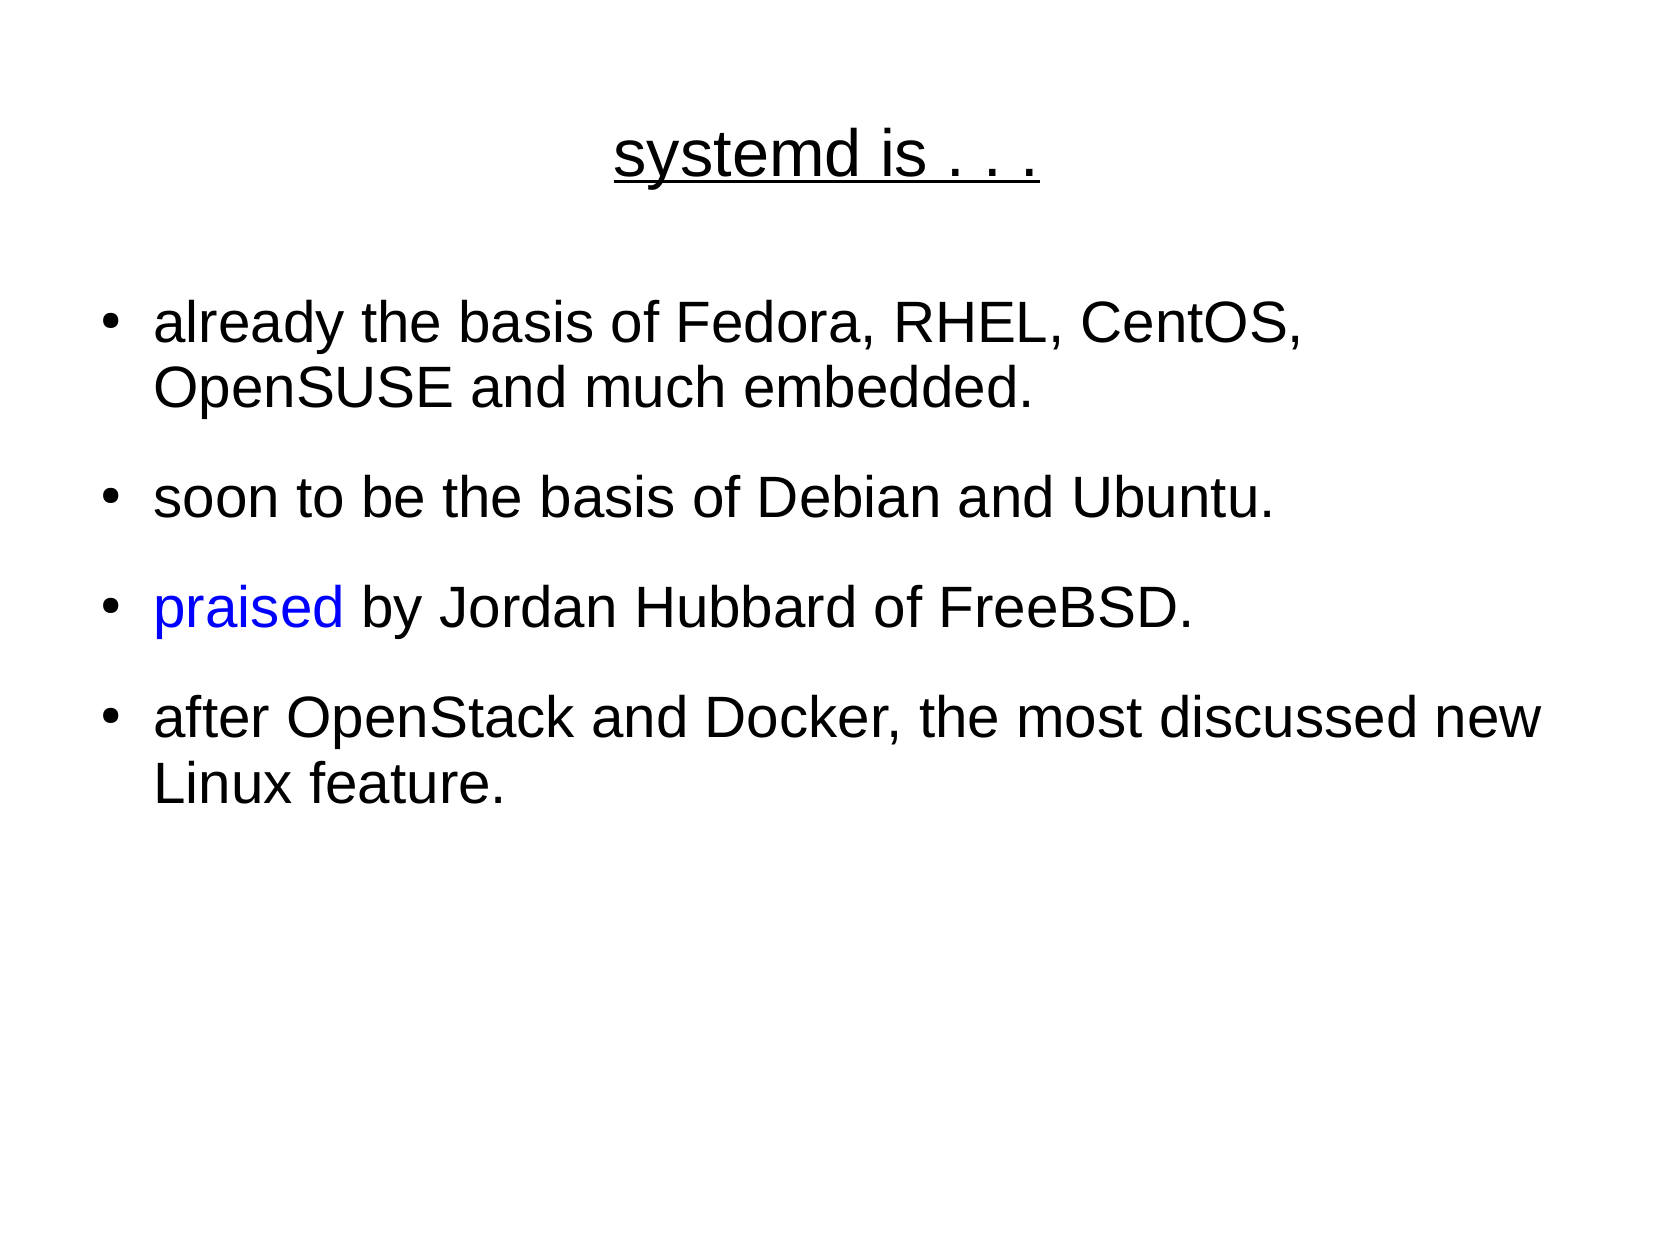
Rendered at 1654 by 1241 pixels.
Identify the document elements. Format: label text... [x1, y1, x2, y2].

title systemd is . . . [82, 49, 1571, 257]
list already the basis of Fedora, RHEL, CentOS, OpenSUSE and much embedded. soon to be the basis of Debian and Ubuntu. praised by Jordan Hubbard of FreeBSD. after OpenStack and Docker, the most discussed new Linux feature. [82, 290, 1561, 856]
